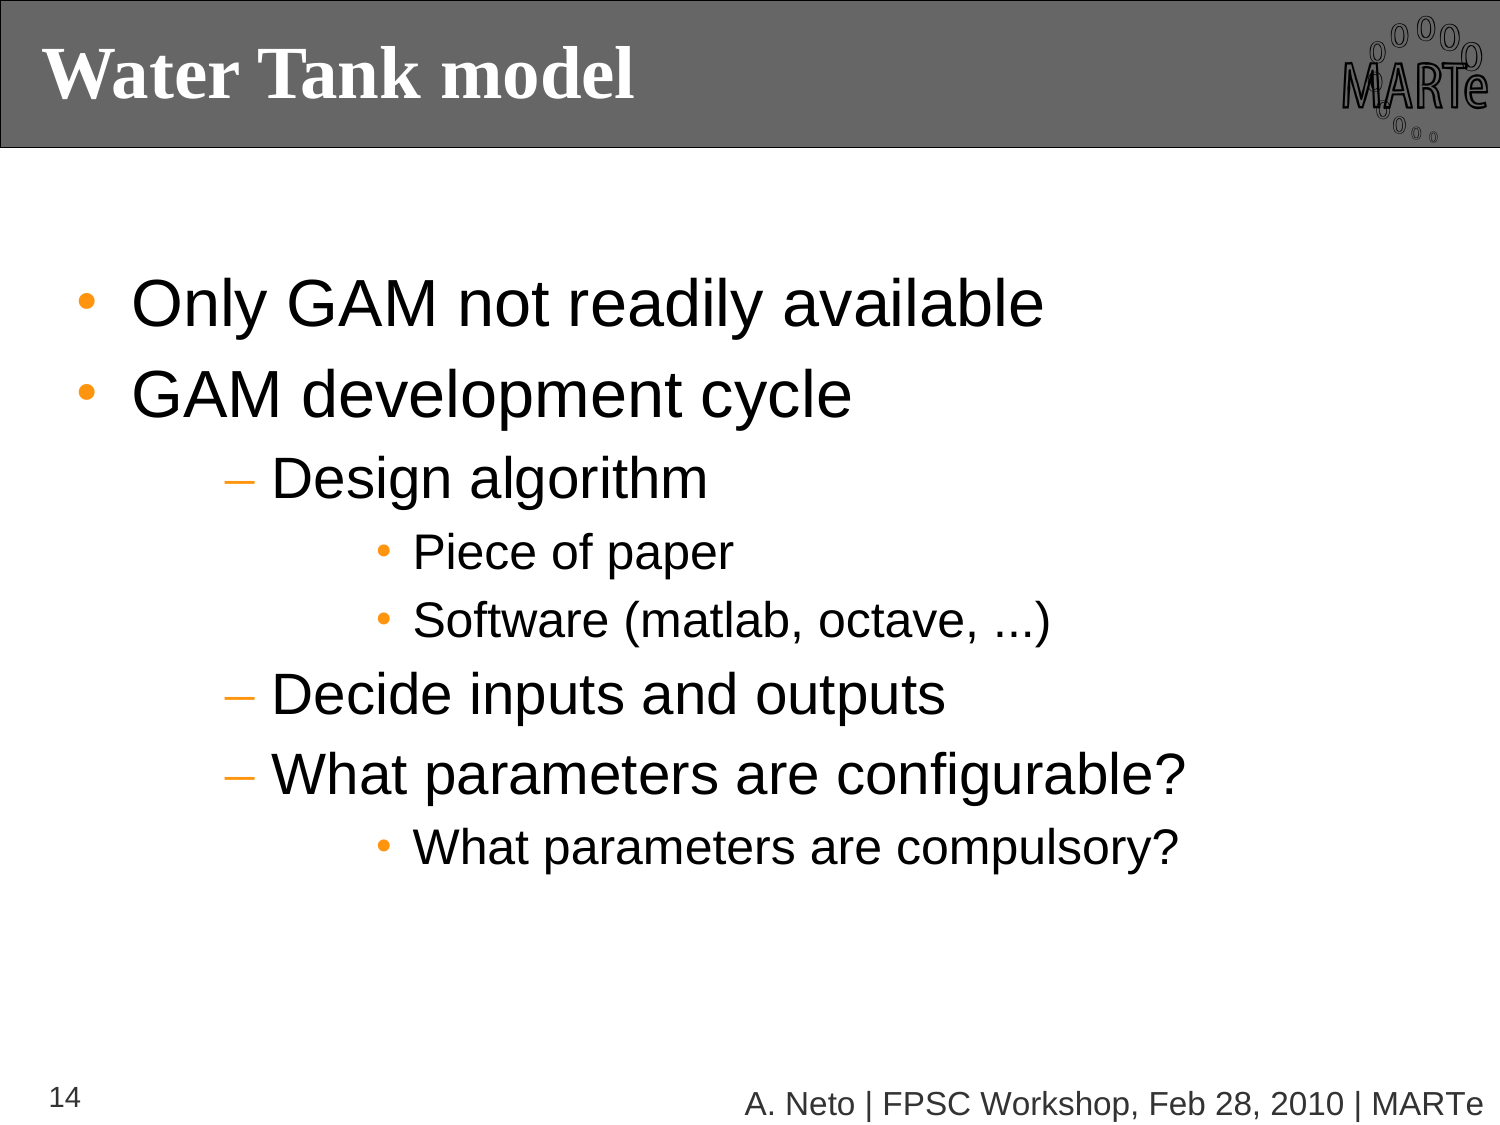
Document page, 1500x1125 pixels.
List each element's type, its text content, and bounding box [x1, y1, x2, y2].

picture [1340, 0, 1489, 148]
list Only GAM not readily available GAM development cycle Design algorithm Piece of paper Software (matlab, octave, ...) Decide inputs and outputs What parameters are configurable? What parameters are compulsory? [75, 262, 1425, 995]
title Water Tank model [41, 0, 1128, 148]
